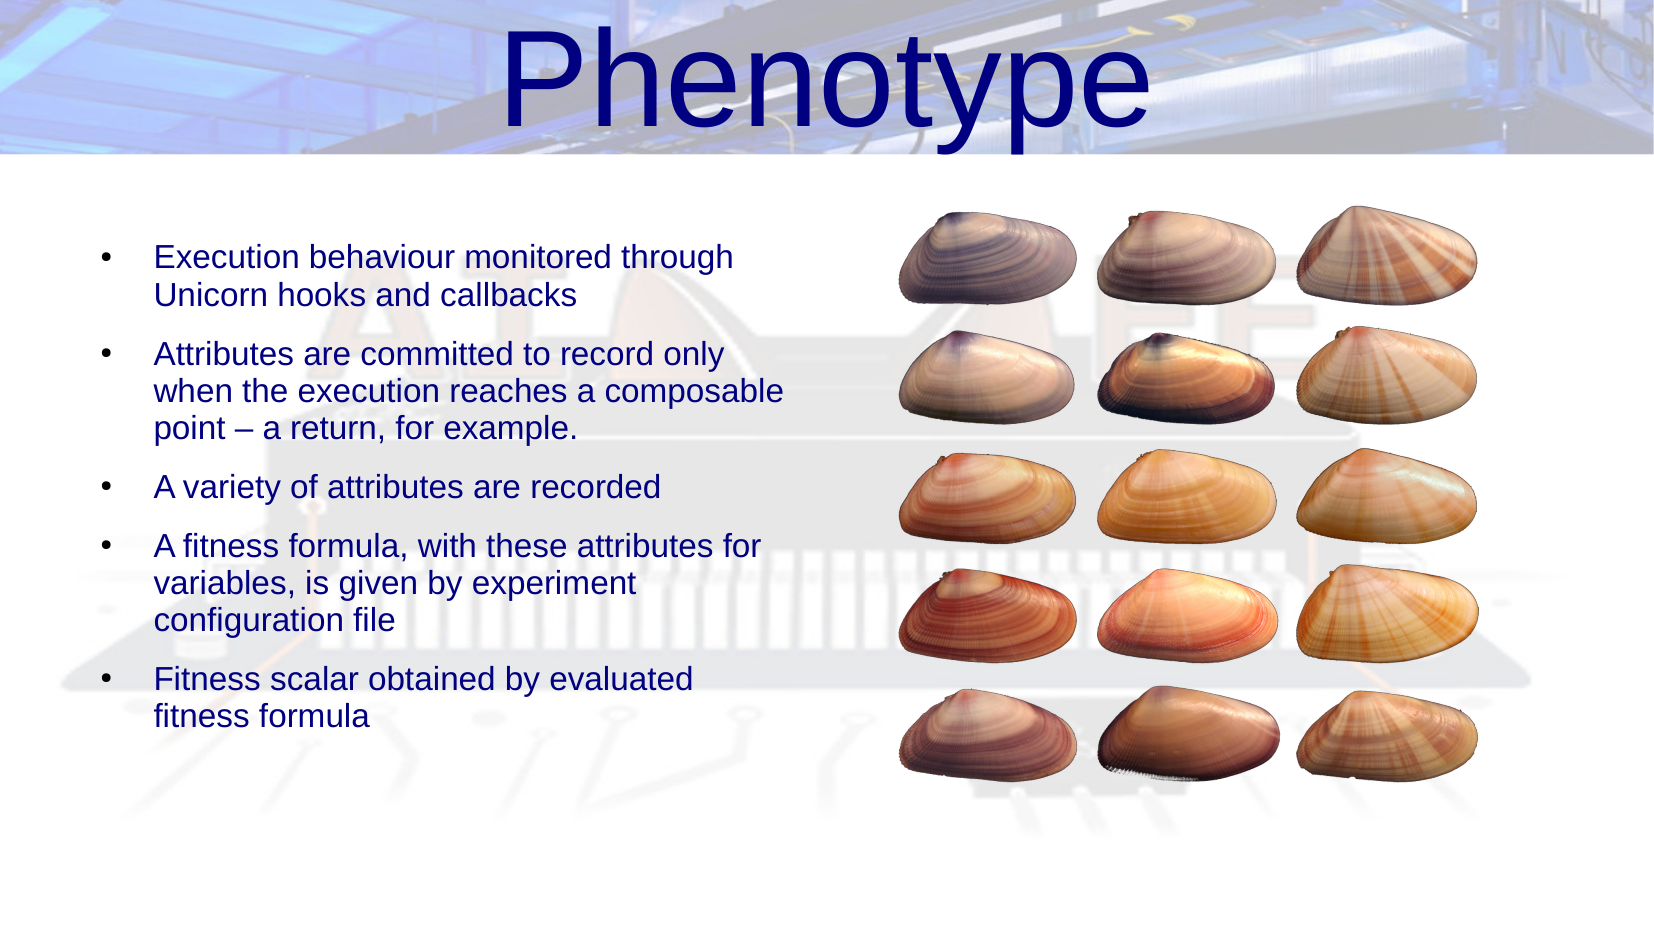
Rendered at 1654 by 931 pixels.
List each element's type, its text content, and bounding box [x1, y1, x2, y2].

title Phenotype [82, 37, 1571, 121]
picture [0, 0, 1654, 931]
list Execution behaviour monitored through Unicorn hooks and callbacks Attributes are committed to record only when the execution reaches a composable point – a return, for example. A variety of attributes are recorded A fitness formula, with these attributes for variables, is given by experiment configuration file Fitness scalar obtained by evaluated fitness formula [82, 180, 793, 811]
